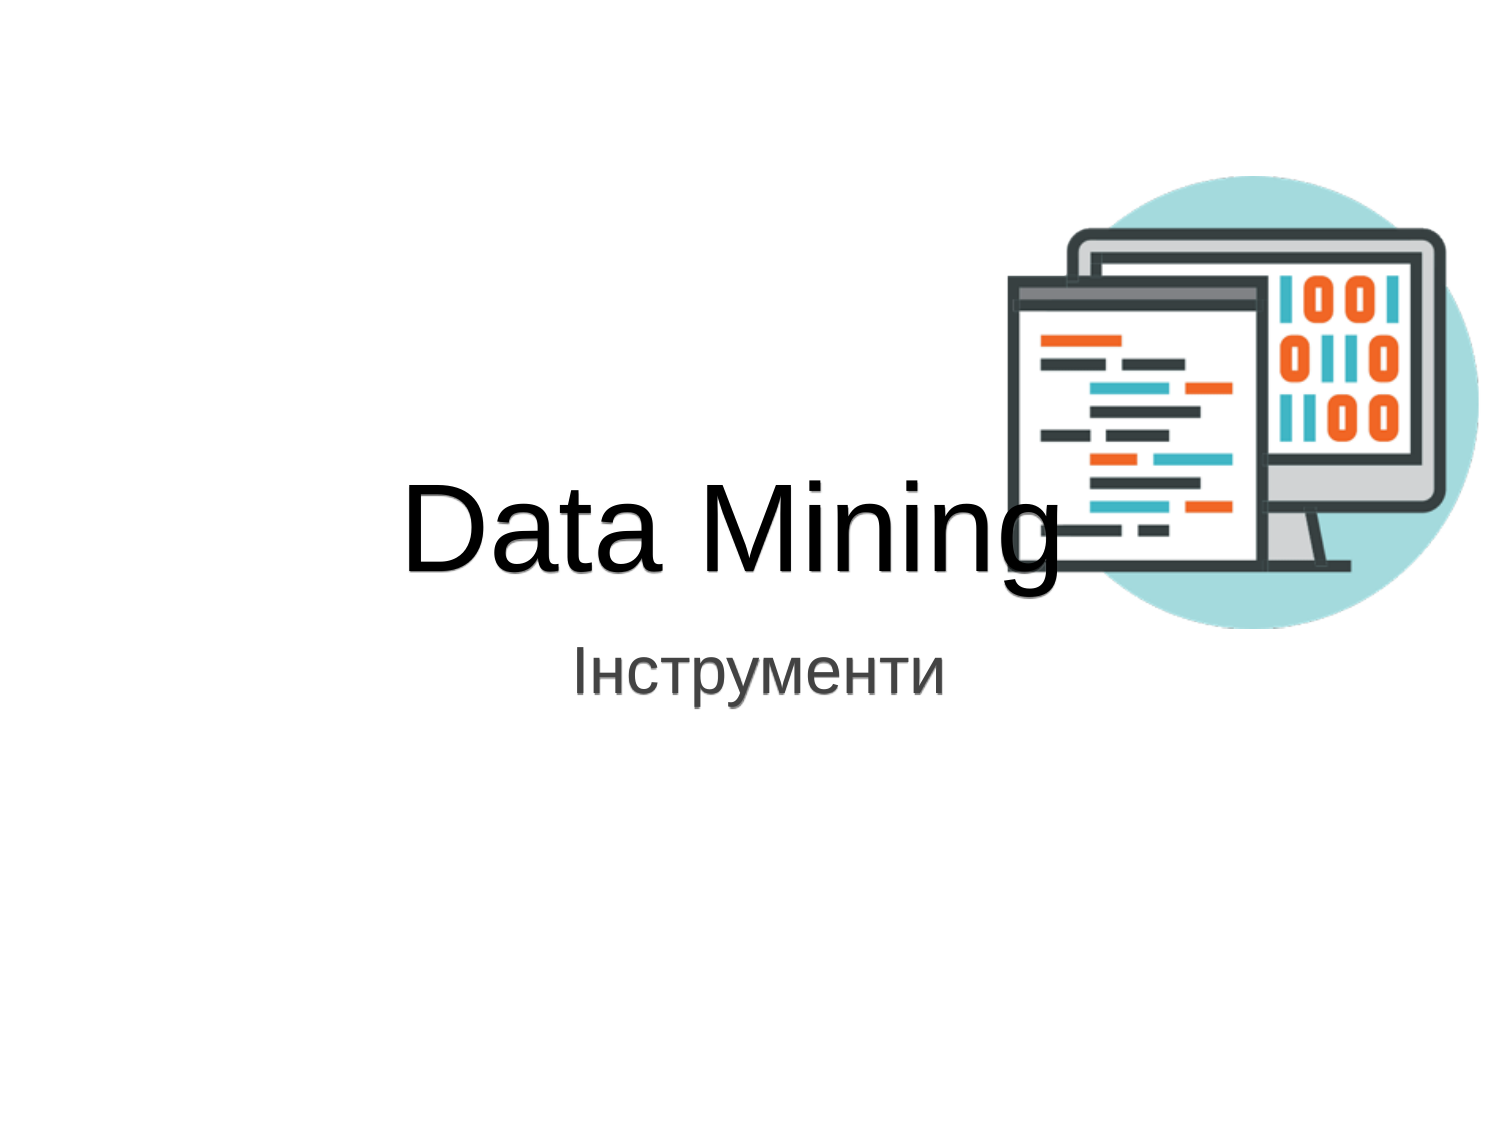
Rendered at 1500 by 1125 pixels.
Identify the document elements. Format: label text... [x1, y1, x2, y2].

text_box Інструменти [323, 611, 1177, 915]
picture [1177, 176, 1500, 629]
text_box Data Mining [51, 162, 1449, 612]
